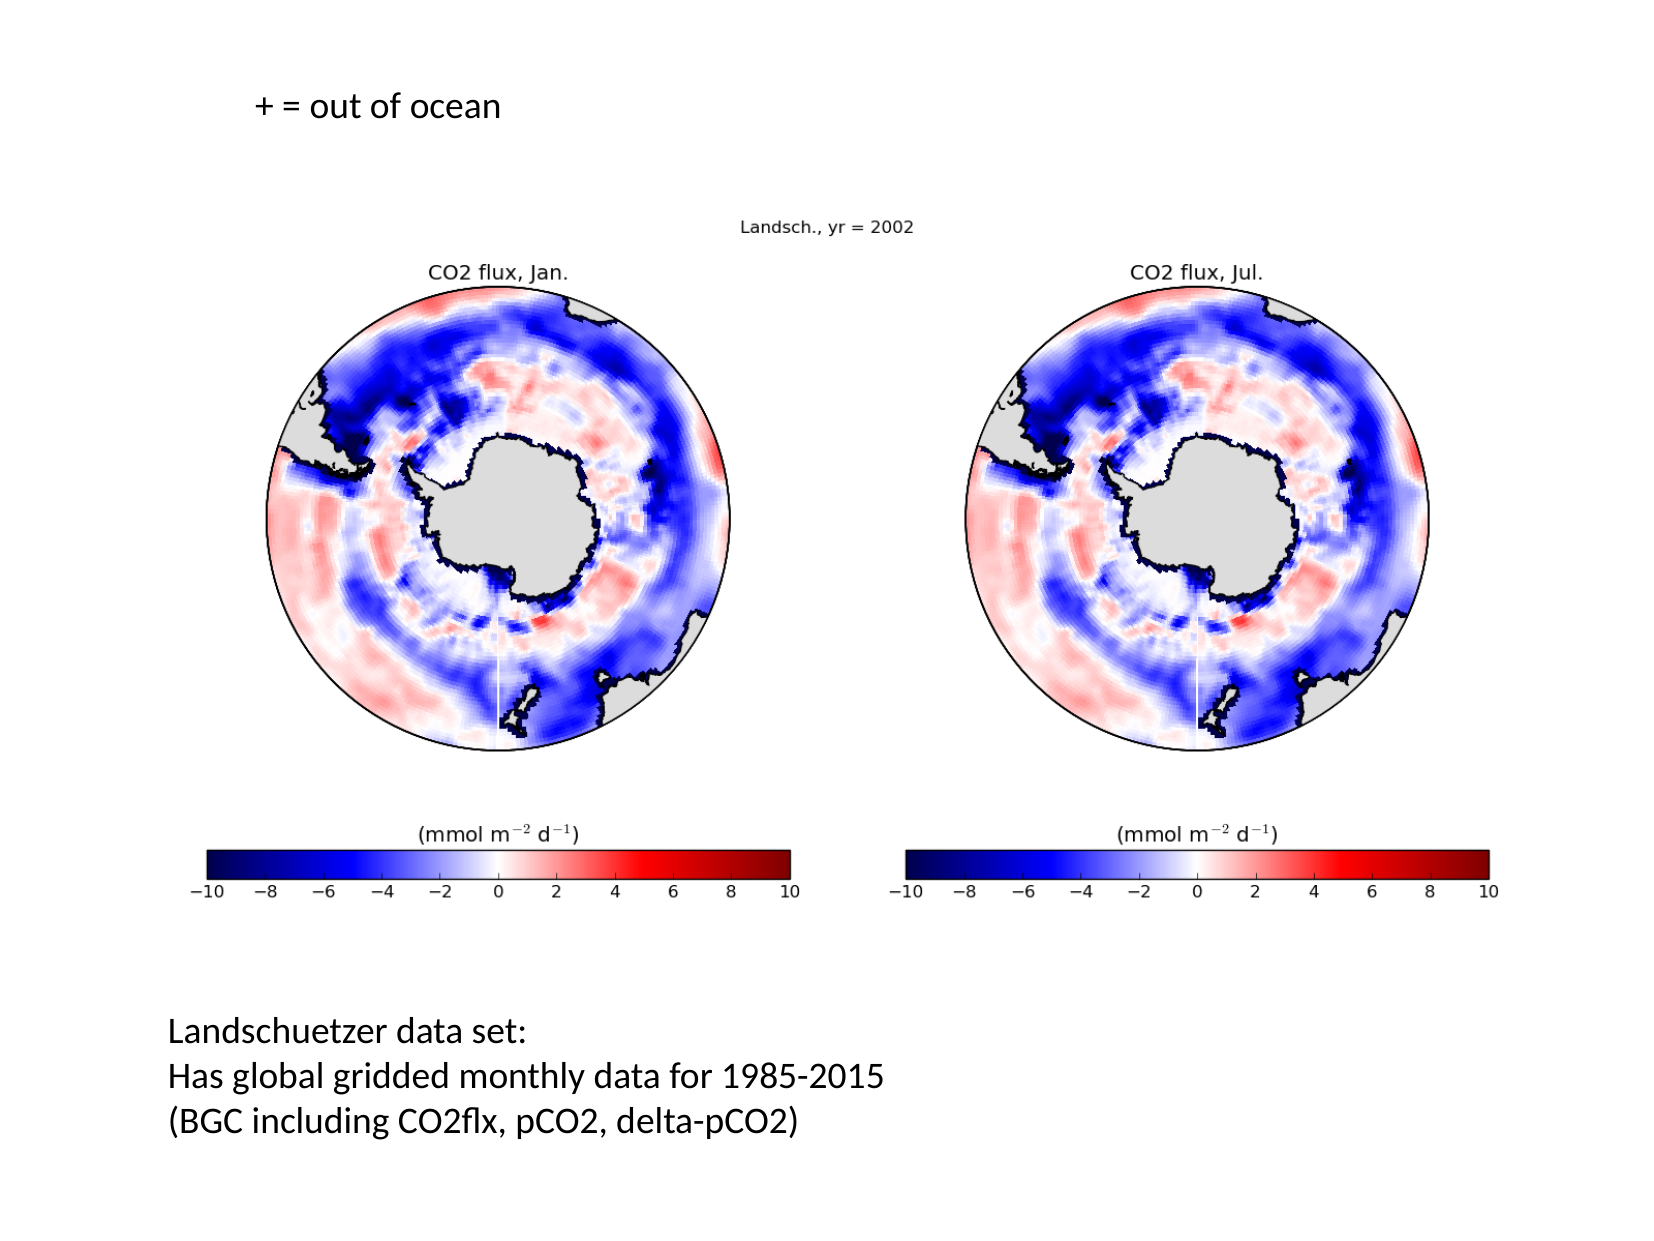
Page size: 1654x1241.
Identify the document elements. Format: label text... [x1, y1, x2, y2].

text_box + = out of ocean [240, 73, 1315, 135]
text_box Landschuetzer data set: Has global gridded monthly data for 1985-2015 (BGC including CO2flx, pCO2, delta-pCO2) [153, 998, 1404, 1148]
picture [0, 204, 1654, 1032]
